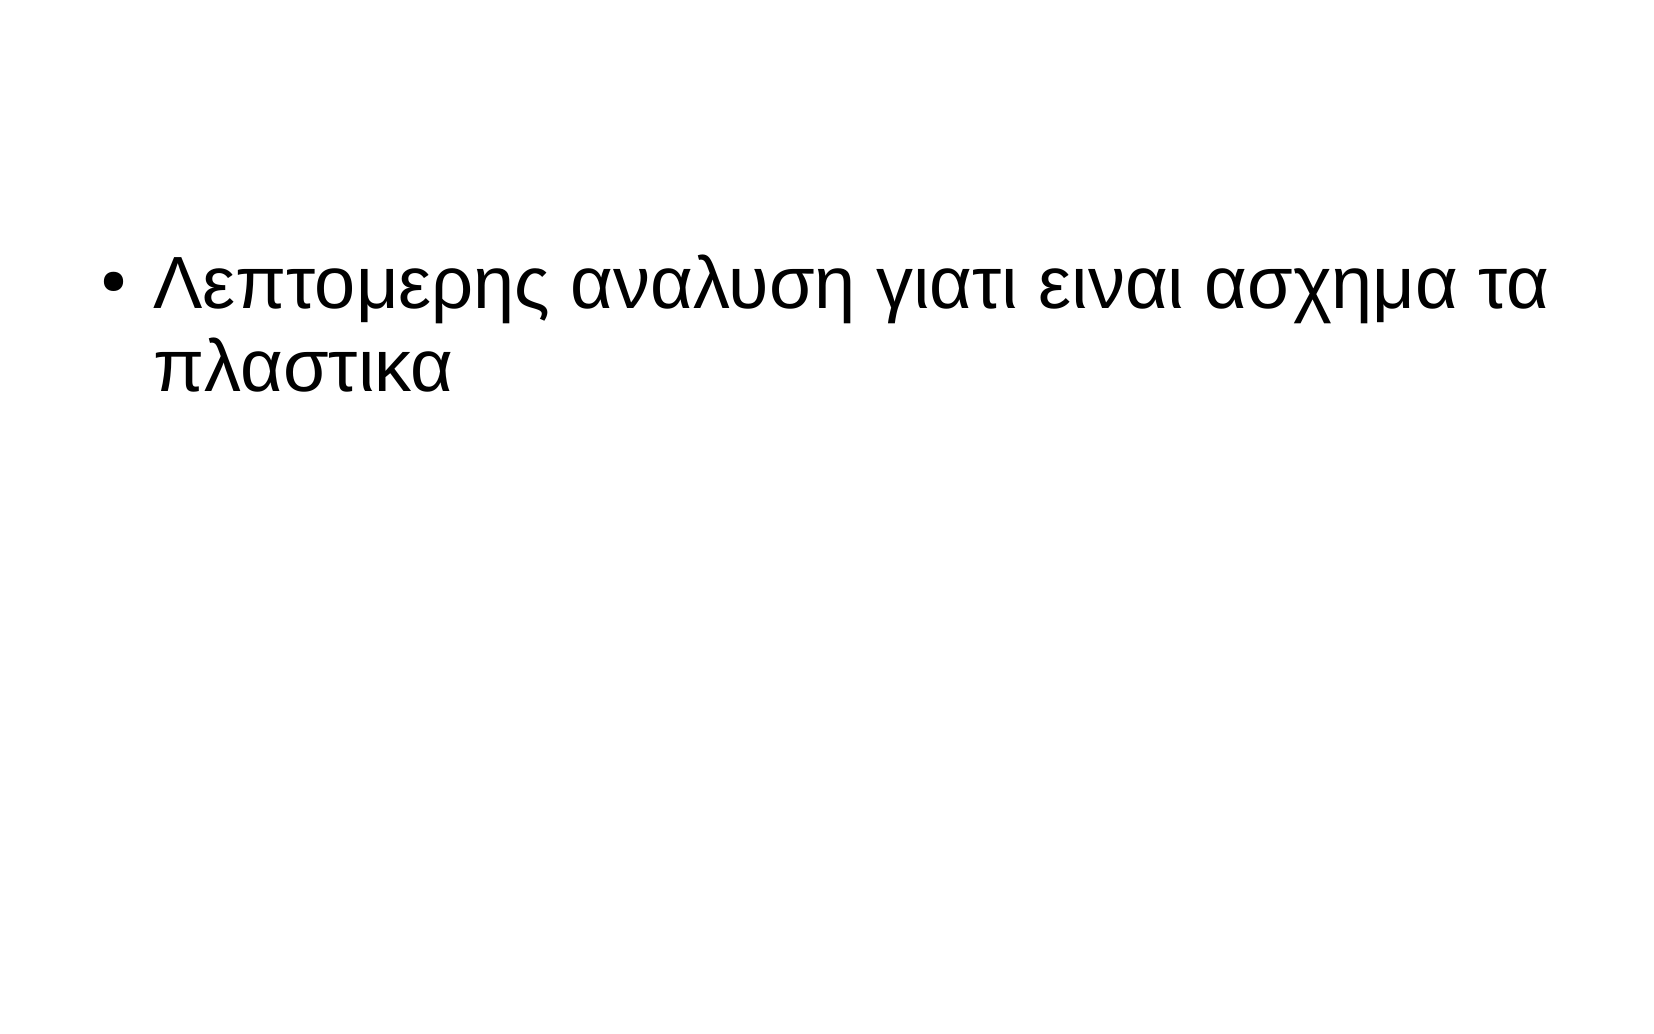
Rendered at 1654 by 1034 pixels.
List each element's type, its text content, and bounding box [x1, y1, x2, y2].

list Λεπτομερης αναλυση γιατι ειναι ασχημα τα πλαστικα [82, 241, 1571, 842]
